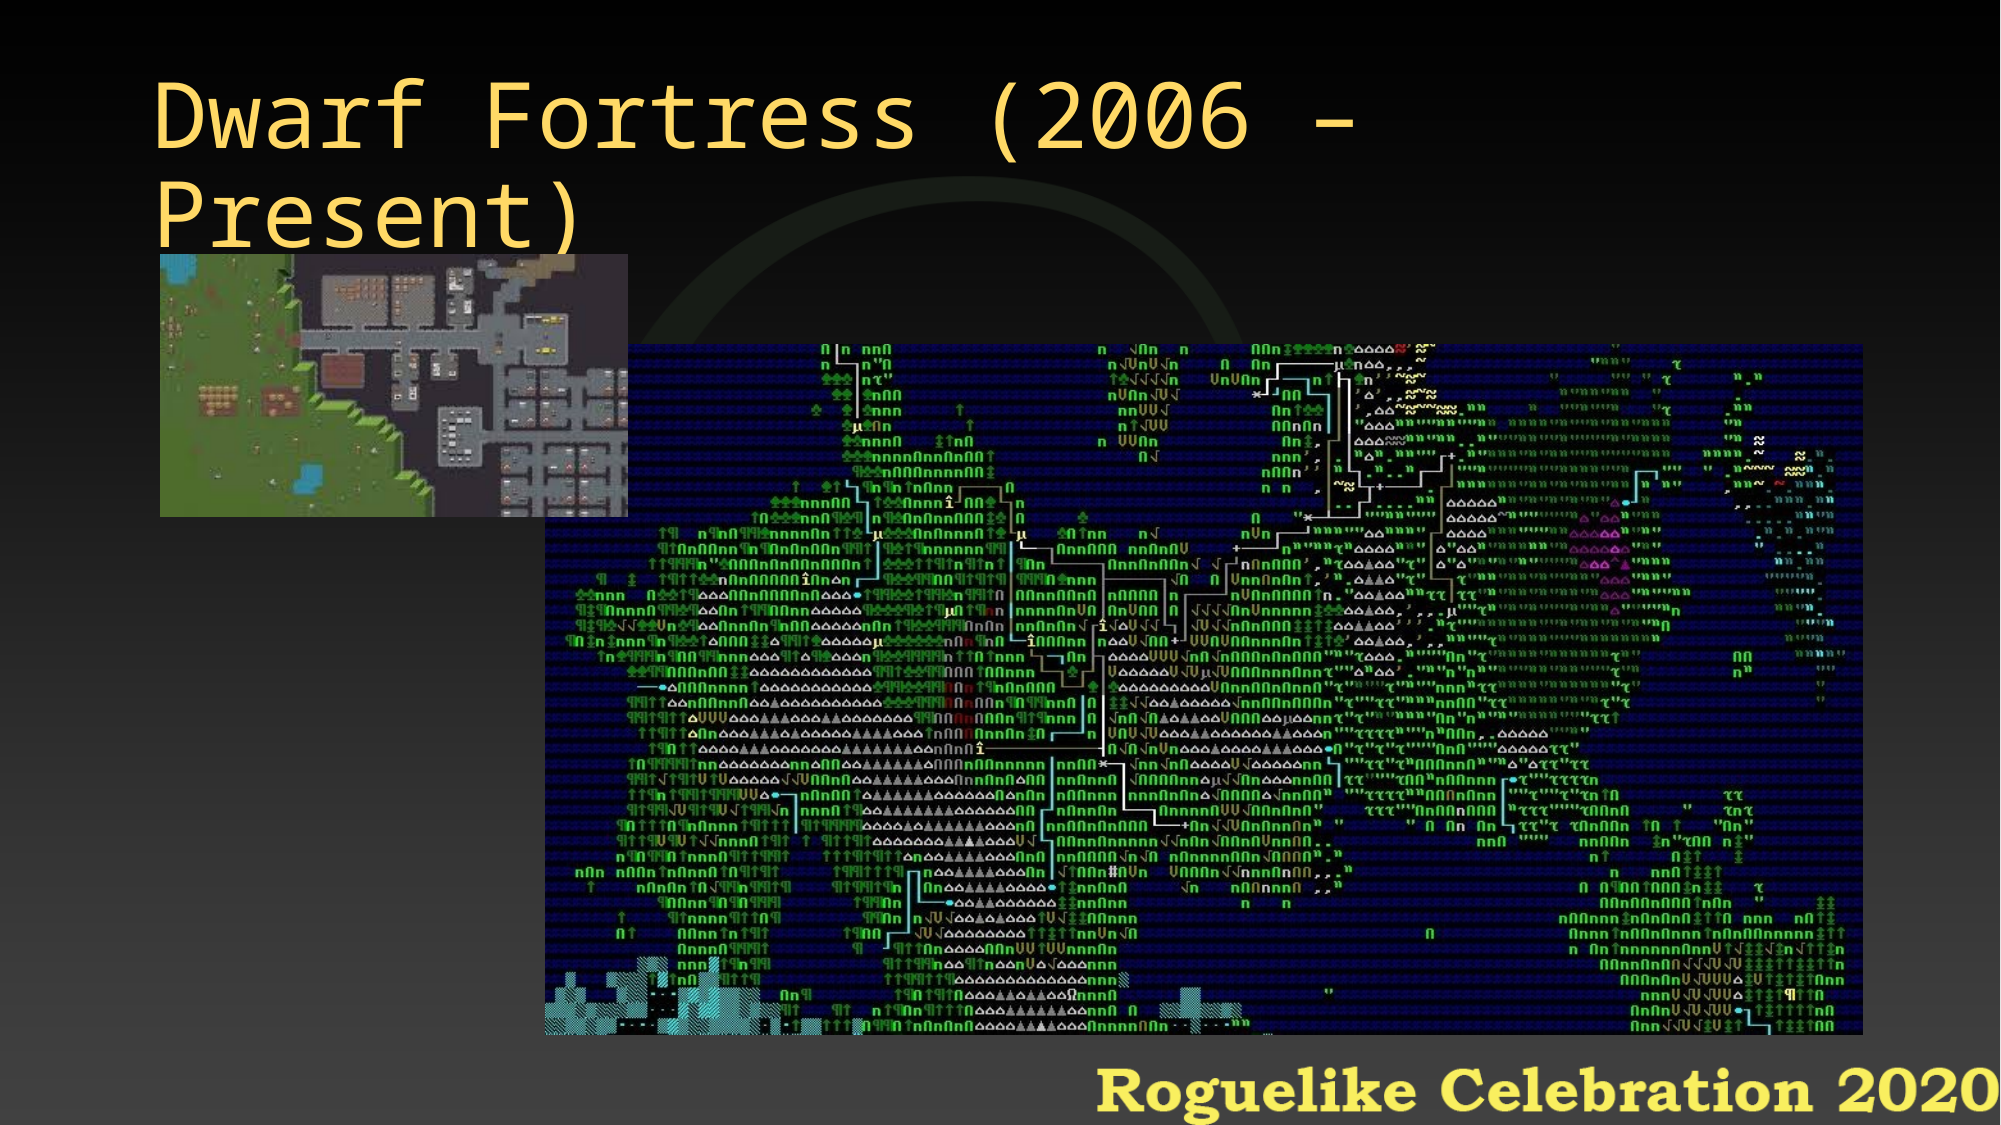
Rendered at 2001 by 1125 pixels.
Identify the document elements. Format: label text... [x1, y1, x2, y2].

picture [0, 0, 2001, 1125]
title Dwarf Fortress (2006 – Present) [137, 59, 1863, 278]
